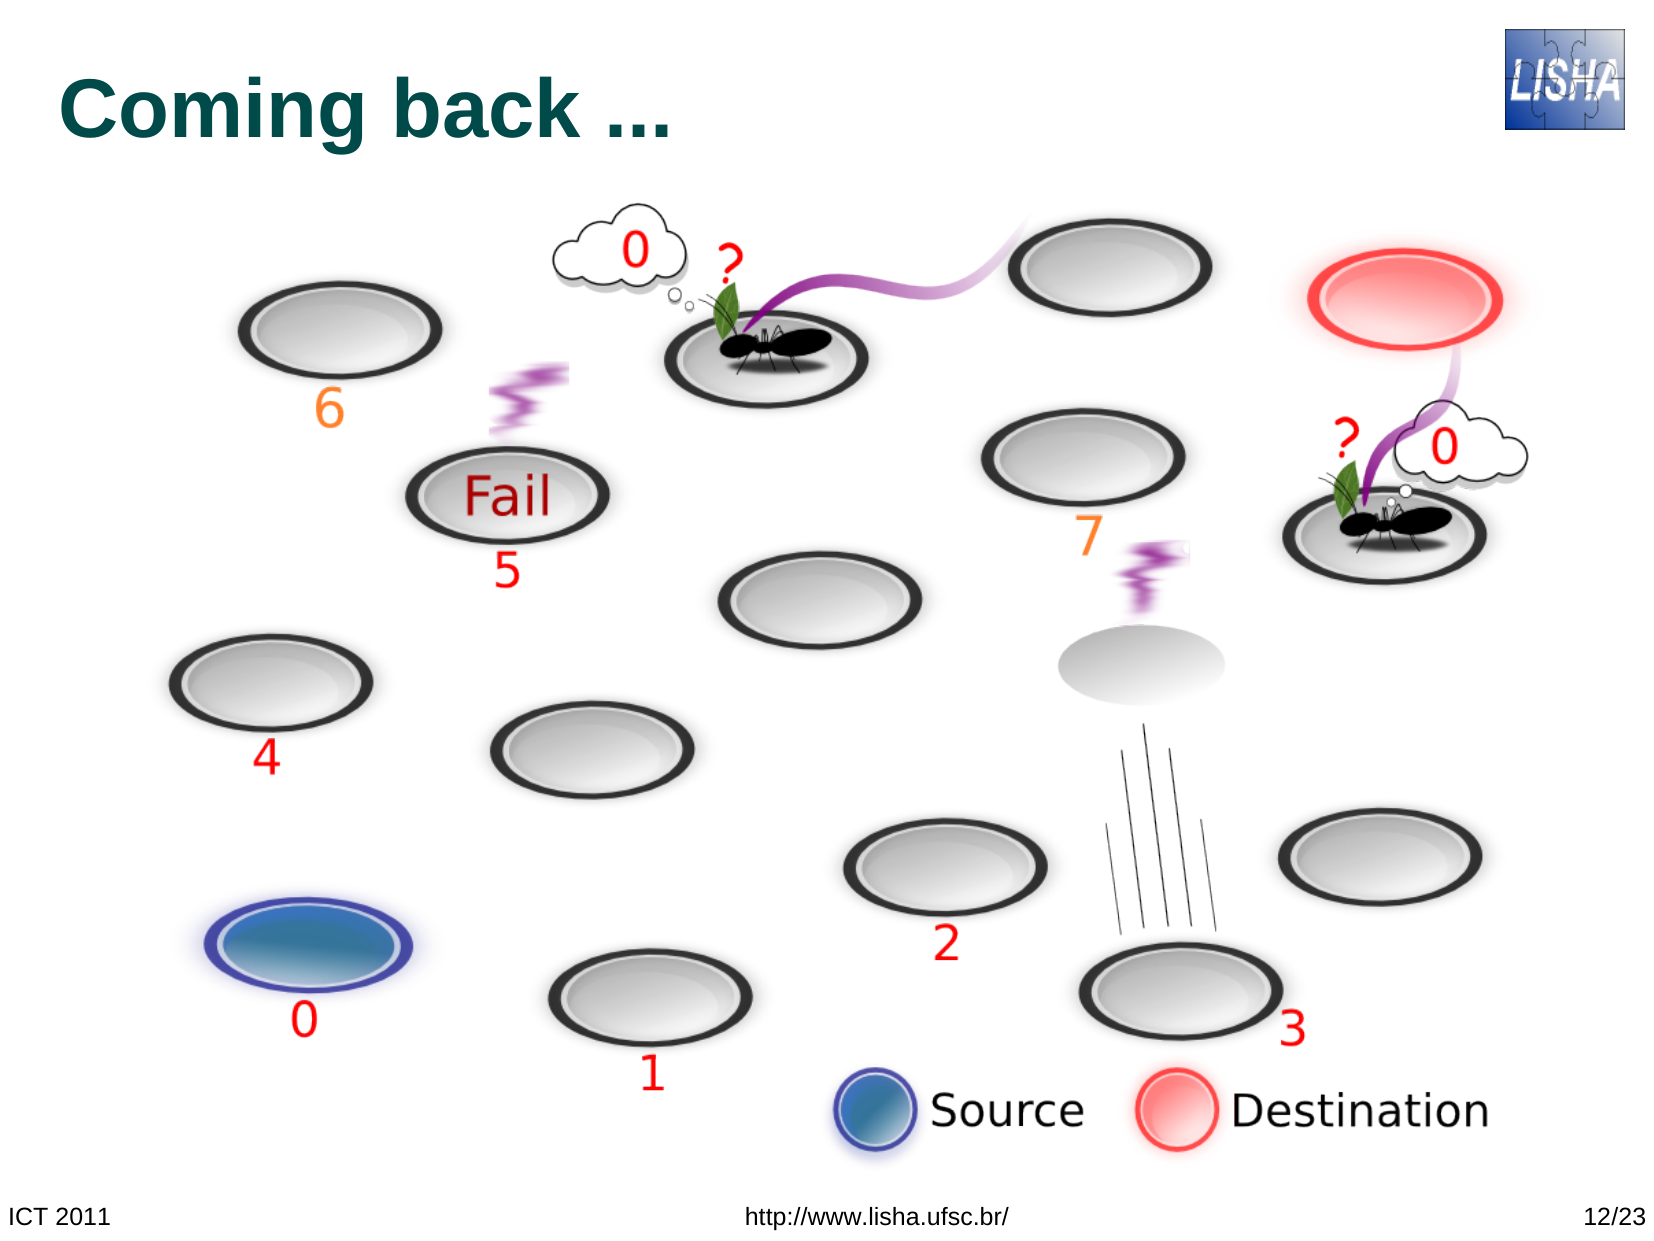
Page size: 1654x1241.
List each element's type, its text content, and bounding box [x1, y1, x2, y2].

title Coming back ... [58, 11, 1595, 219]
picture [105, 179, 1547, 1199]
picture [1595, 29, 1625, 130]
